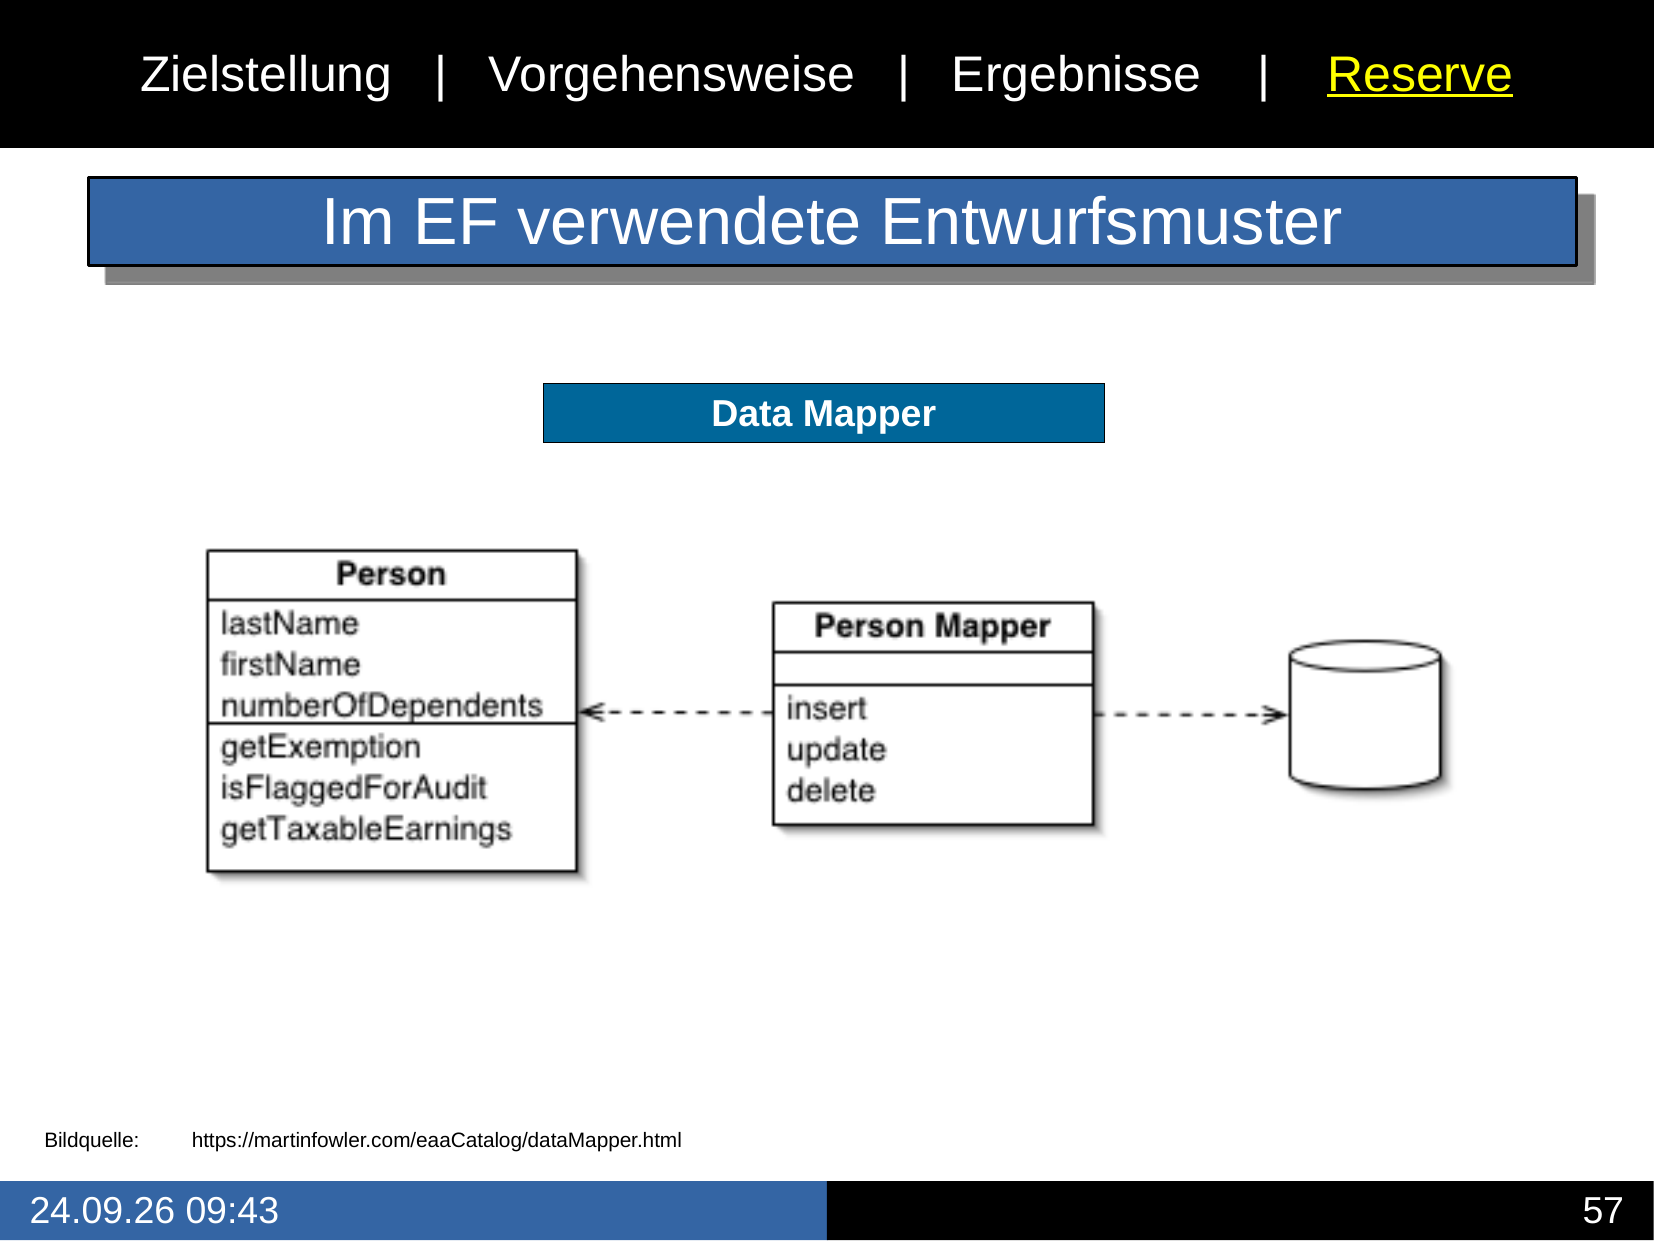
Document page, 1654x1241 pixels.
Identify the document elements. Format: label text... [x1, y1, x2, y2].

text_box Zielstellung | Vorgehensweise | Ergebnisse | Reserve [0, 0, 1654, 148]
title Im EF verwendete Entwurfsmuster [88, 177, 1577, 266]
text_box Data Mapper [543, 383, 1105, 443]
picture [188, 531, 1459, 890]
text_box Bildquelle: https://martinfowler.com/eaaCatalog/dataMapper.html [29, 1122, 1565, 1182]
